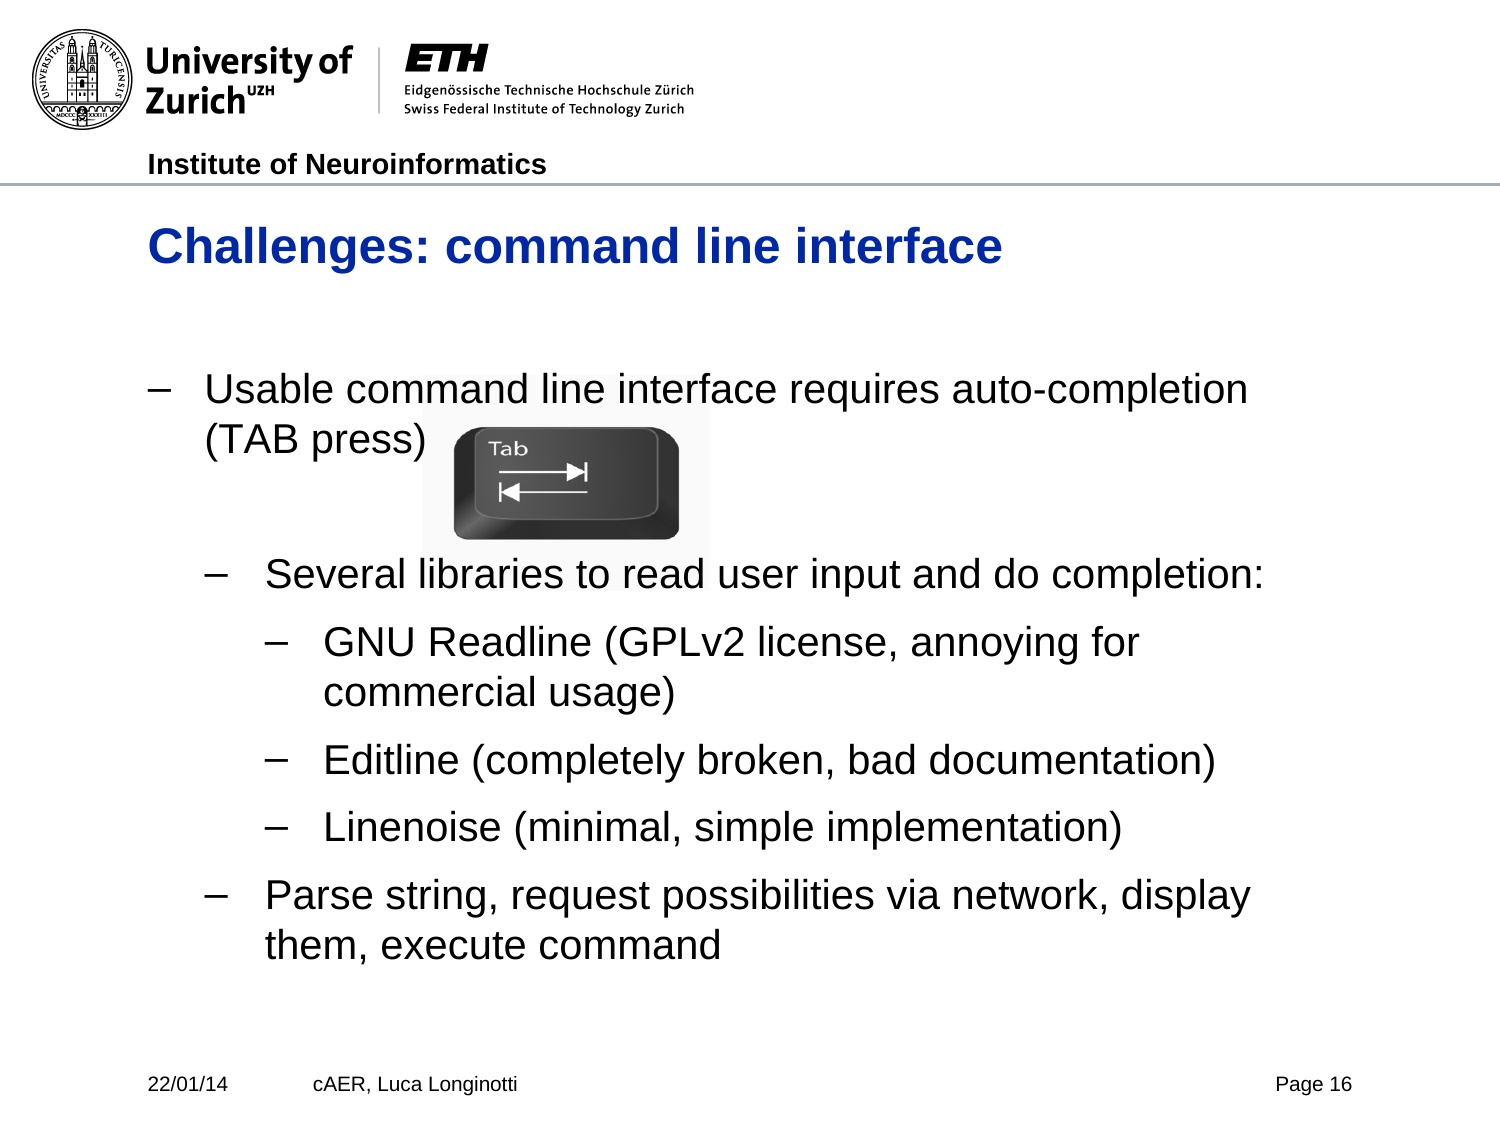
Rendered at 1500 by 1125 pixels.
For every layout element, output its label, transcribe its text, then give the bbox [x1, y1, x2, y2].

picture [26, 23, 704, 136]
list Usable command line interface requires auto-completion (TAB press) Several libraries to read user input and do completion: GNU Readline (GPLv2 license, annoying for commercial usage) Editline (completely broken, bad documentation) Linenoise (minimal, simple implementation) Parse string, request possibilities via network, display them, execute command [147, 361, 1353, 1015]
title Challenges: command line interface [147, 208, 1353, 335]
